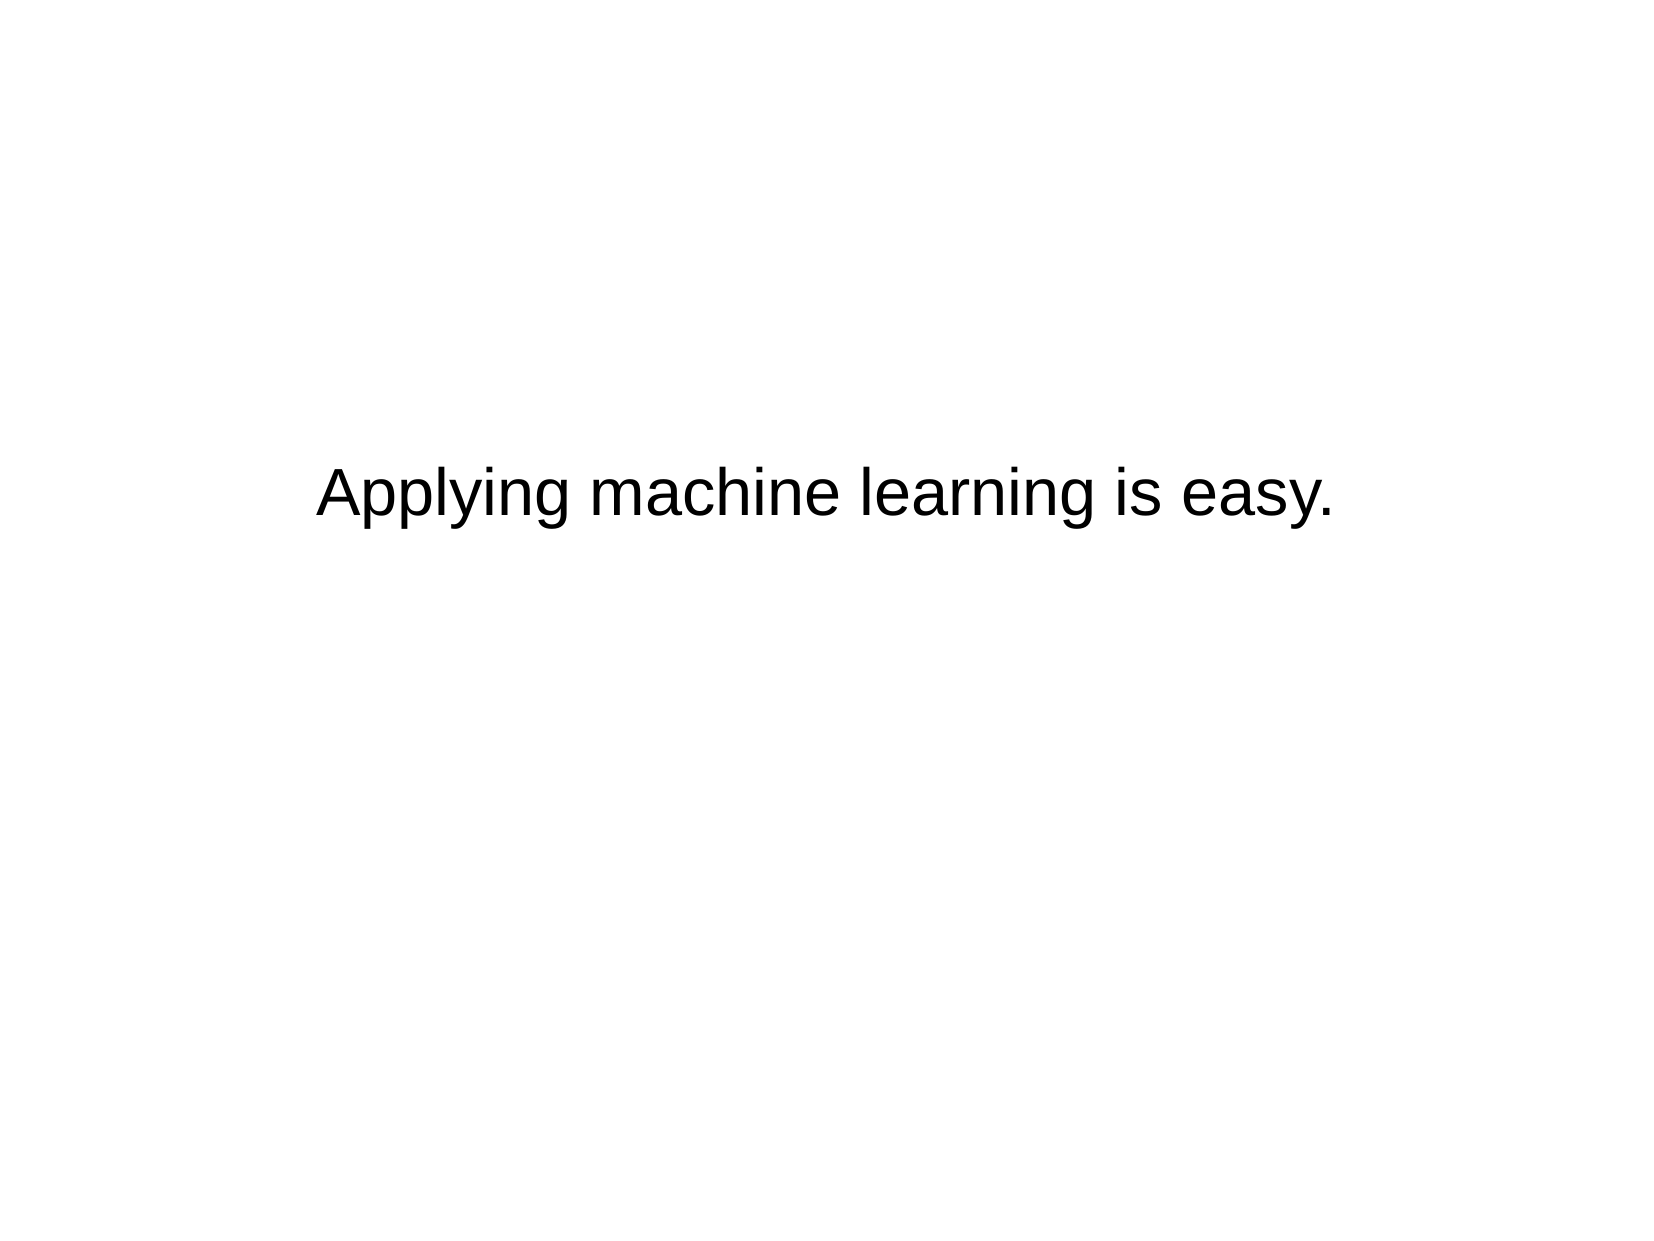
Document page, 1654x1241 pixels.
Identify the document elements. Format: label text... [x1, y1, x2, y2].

subtitle Applying machine learning is easy. [82, 49, 1571, 1010]
